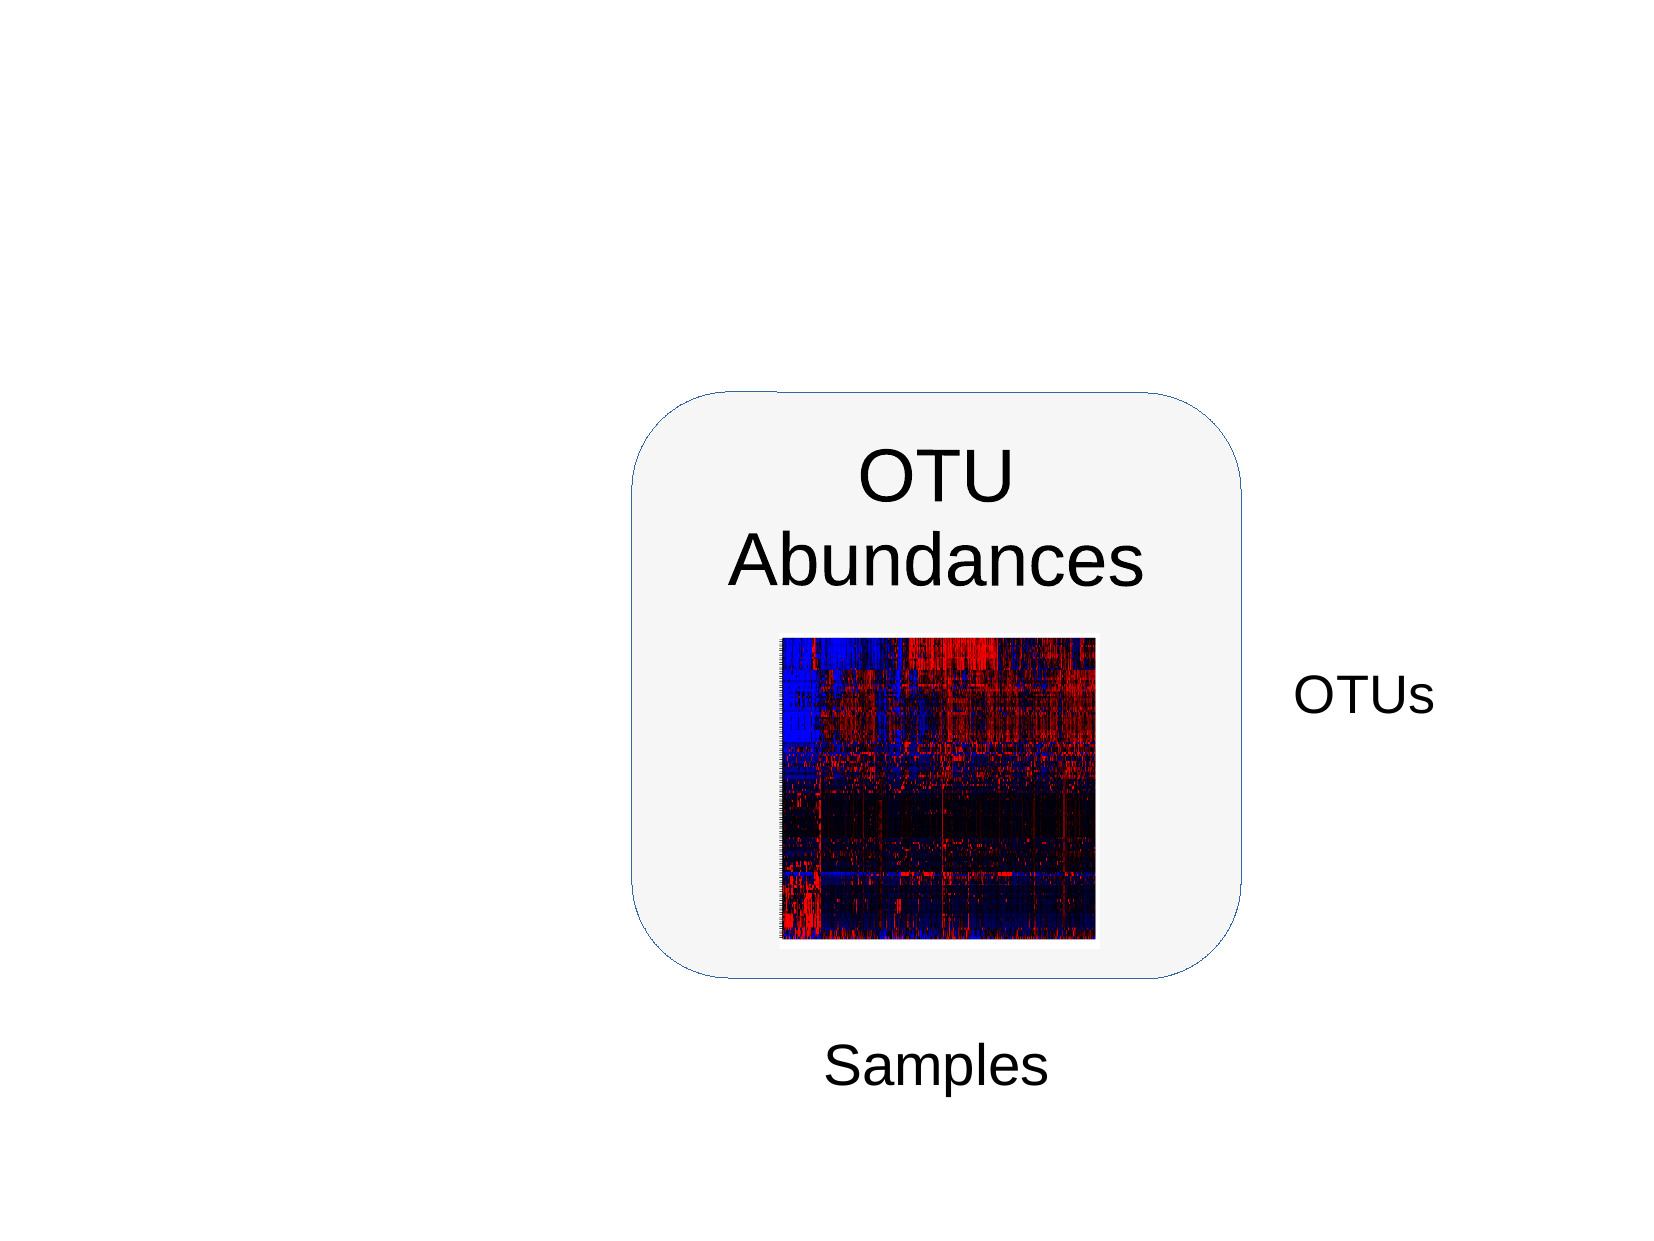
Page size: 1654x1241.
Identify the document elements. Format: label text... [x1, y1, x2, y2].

text_box OTU Abundances [631, 391, 1242, 979]
text_box OTUs [1280, 653, 1450, 732]
text_box Samples [810, 1020, 1109, 1105]
picture [779, 633, 1100, 949]
